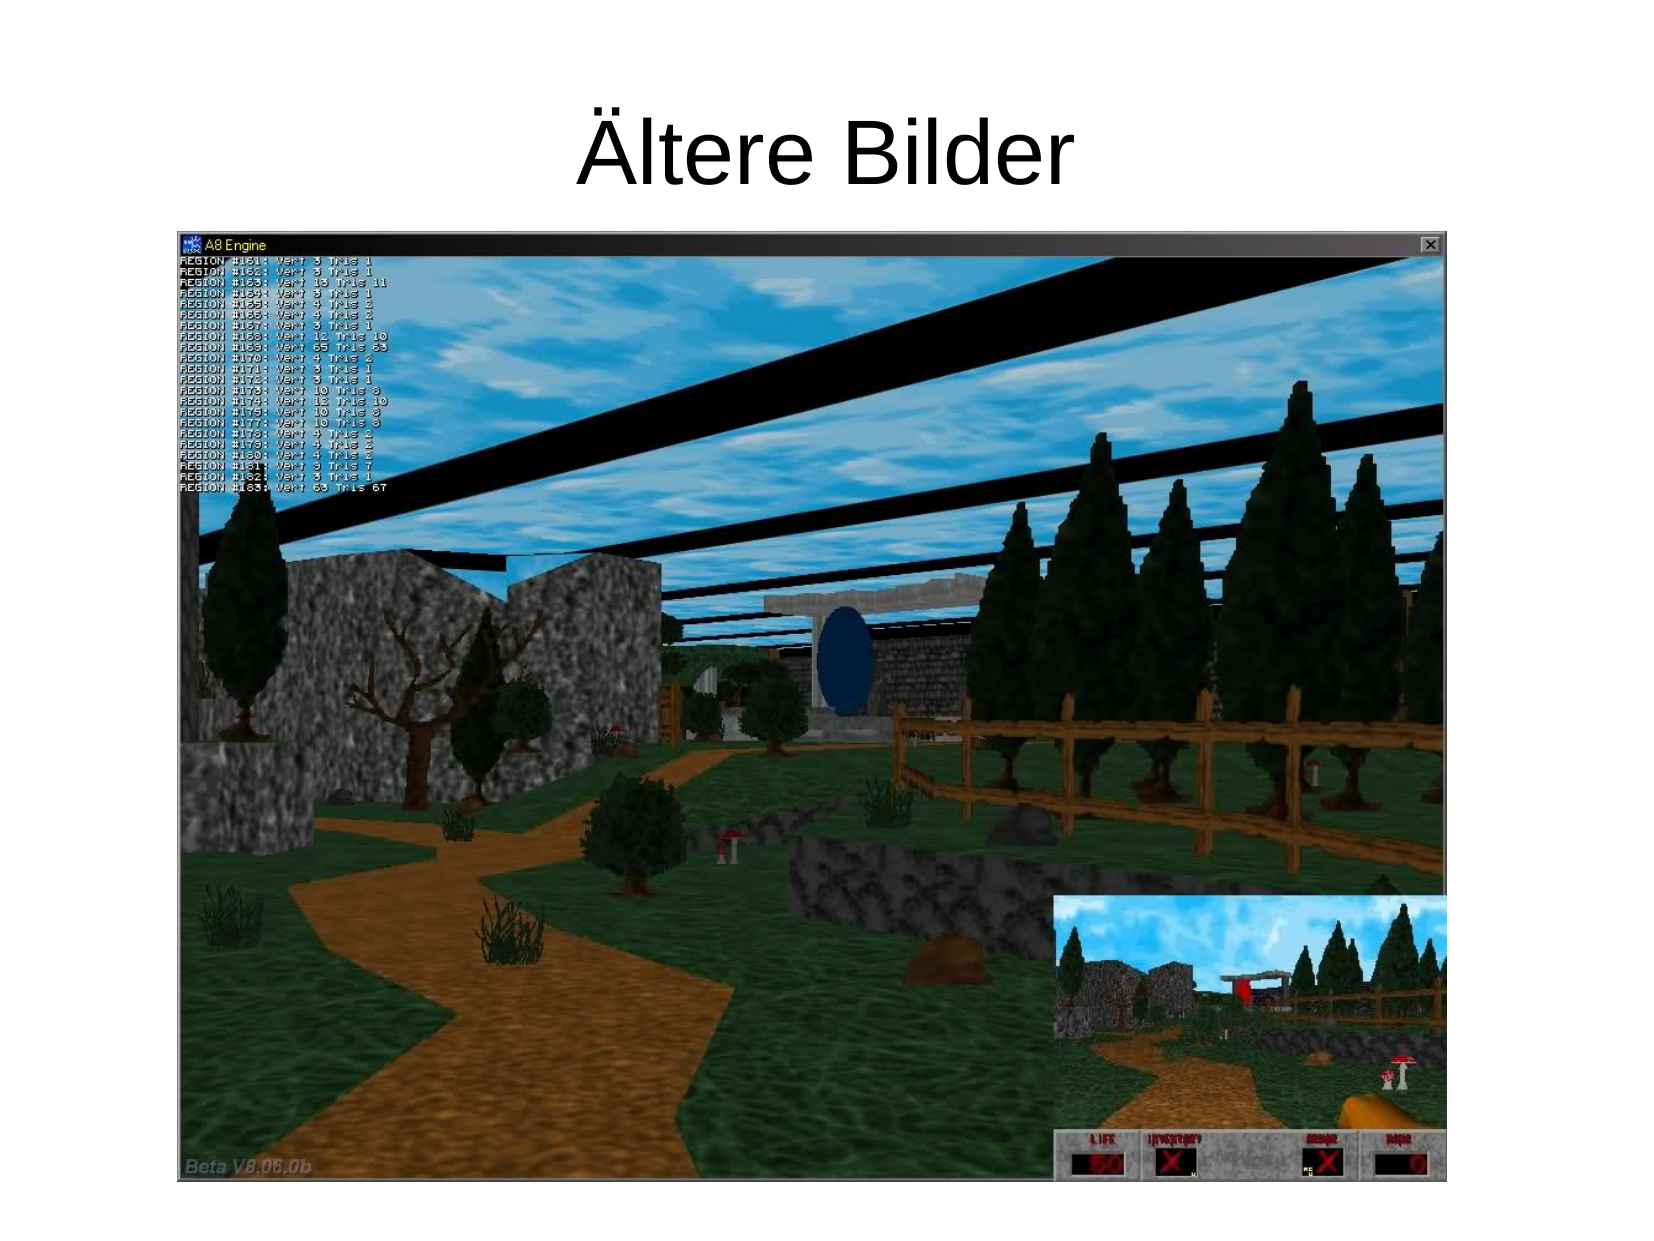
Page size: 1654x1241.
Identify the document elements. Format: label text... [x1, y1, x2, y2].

title Ältere Bilder [82, 49, 1571, 257]
picture [177, 231, 1447, 1182]
